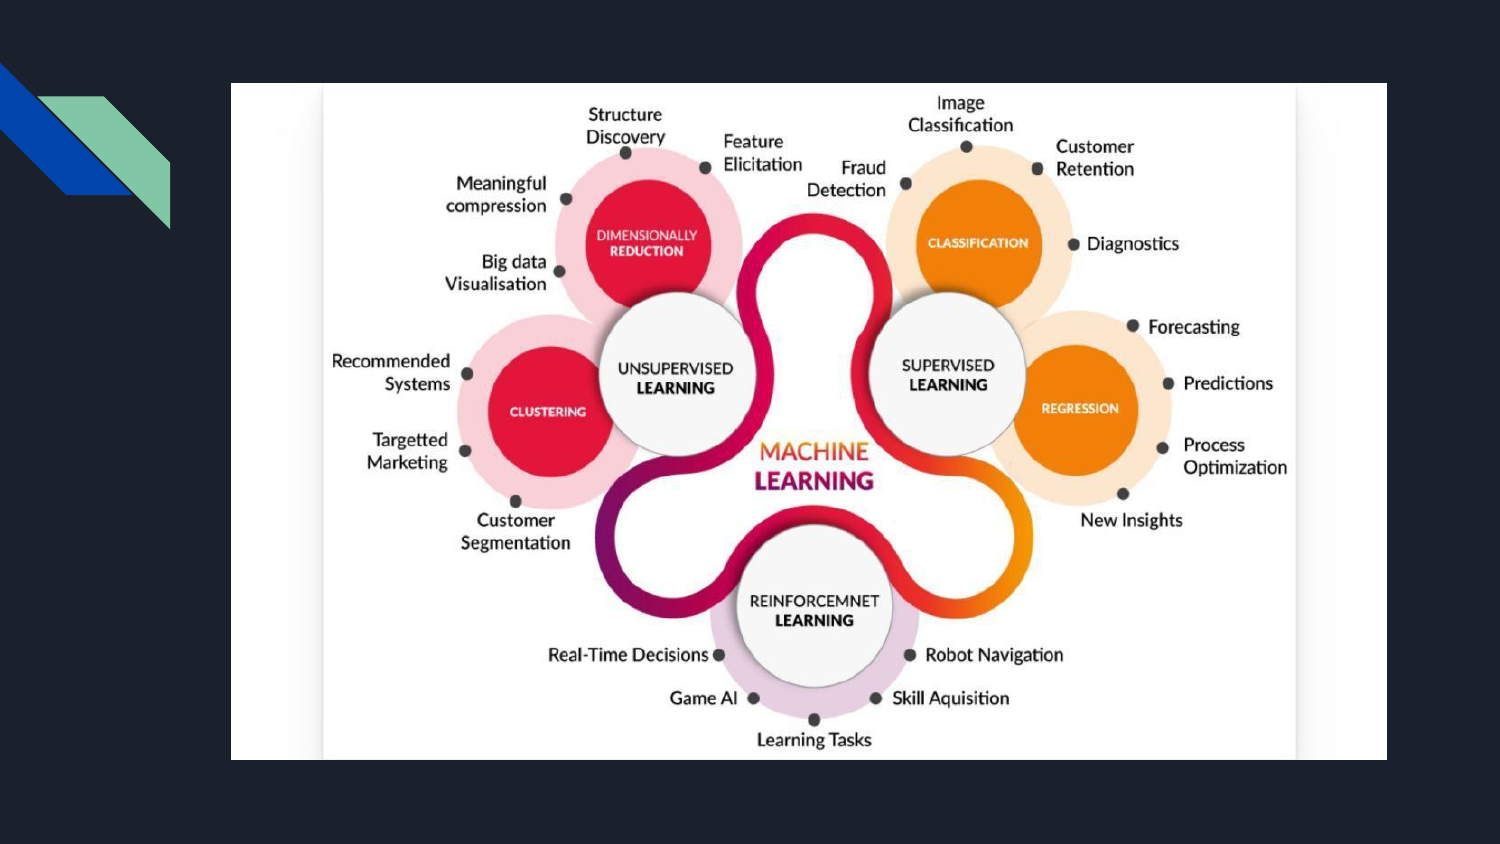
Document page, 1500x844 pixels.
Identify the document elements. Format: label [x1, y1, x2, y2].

picture [231, 83, 1387, 760]
